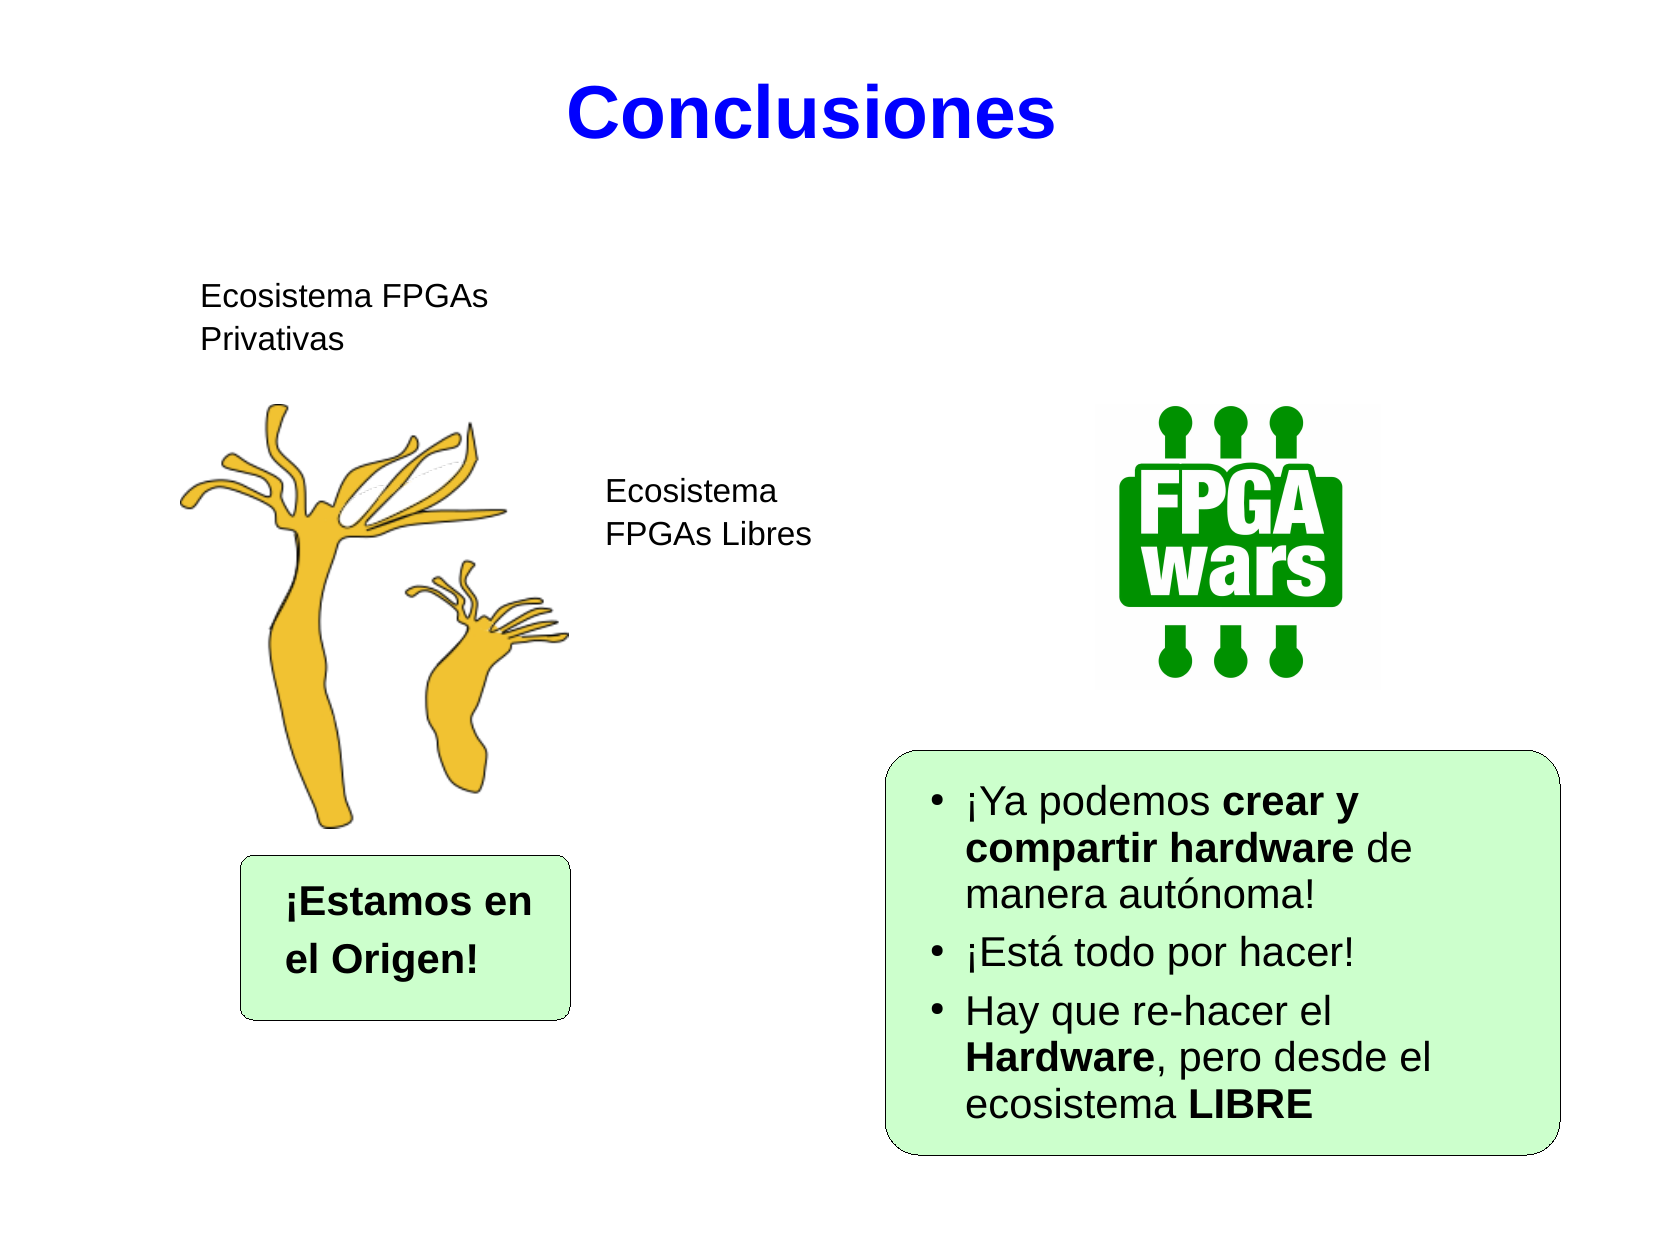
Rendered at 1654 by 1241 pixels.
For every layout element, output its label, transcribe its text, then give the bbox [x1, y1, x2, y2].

text_box [885, 750, 1561, 1156]
picture [180, 404, 569, 829]
text_box Ecosistema FPGAs Privativas [150, 270, 511, 396]
picture [1095, 404, 1381, 690]
text_box ¡Estamos en el Origen! [270, 870, 571, 991]
text_box Conclusiones [64, 60, 1561, 166]
text_box Ecosistema FPGAs Libres [555, 465, 871, 586]
text_box ¡Ya podemos crear y compartir hardware de manera autónoma! ¡Está todo por hacer! Hay que re-hacer el Hardware, pero desde el ecosistema LIBRE [915, 770, 1516, 1135]
text_box [240, 855, 571, 1021]
